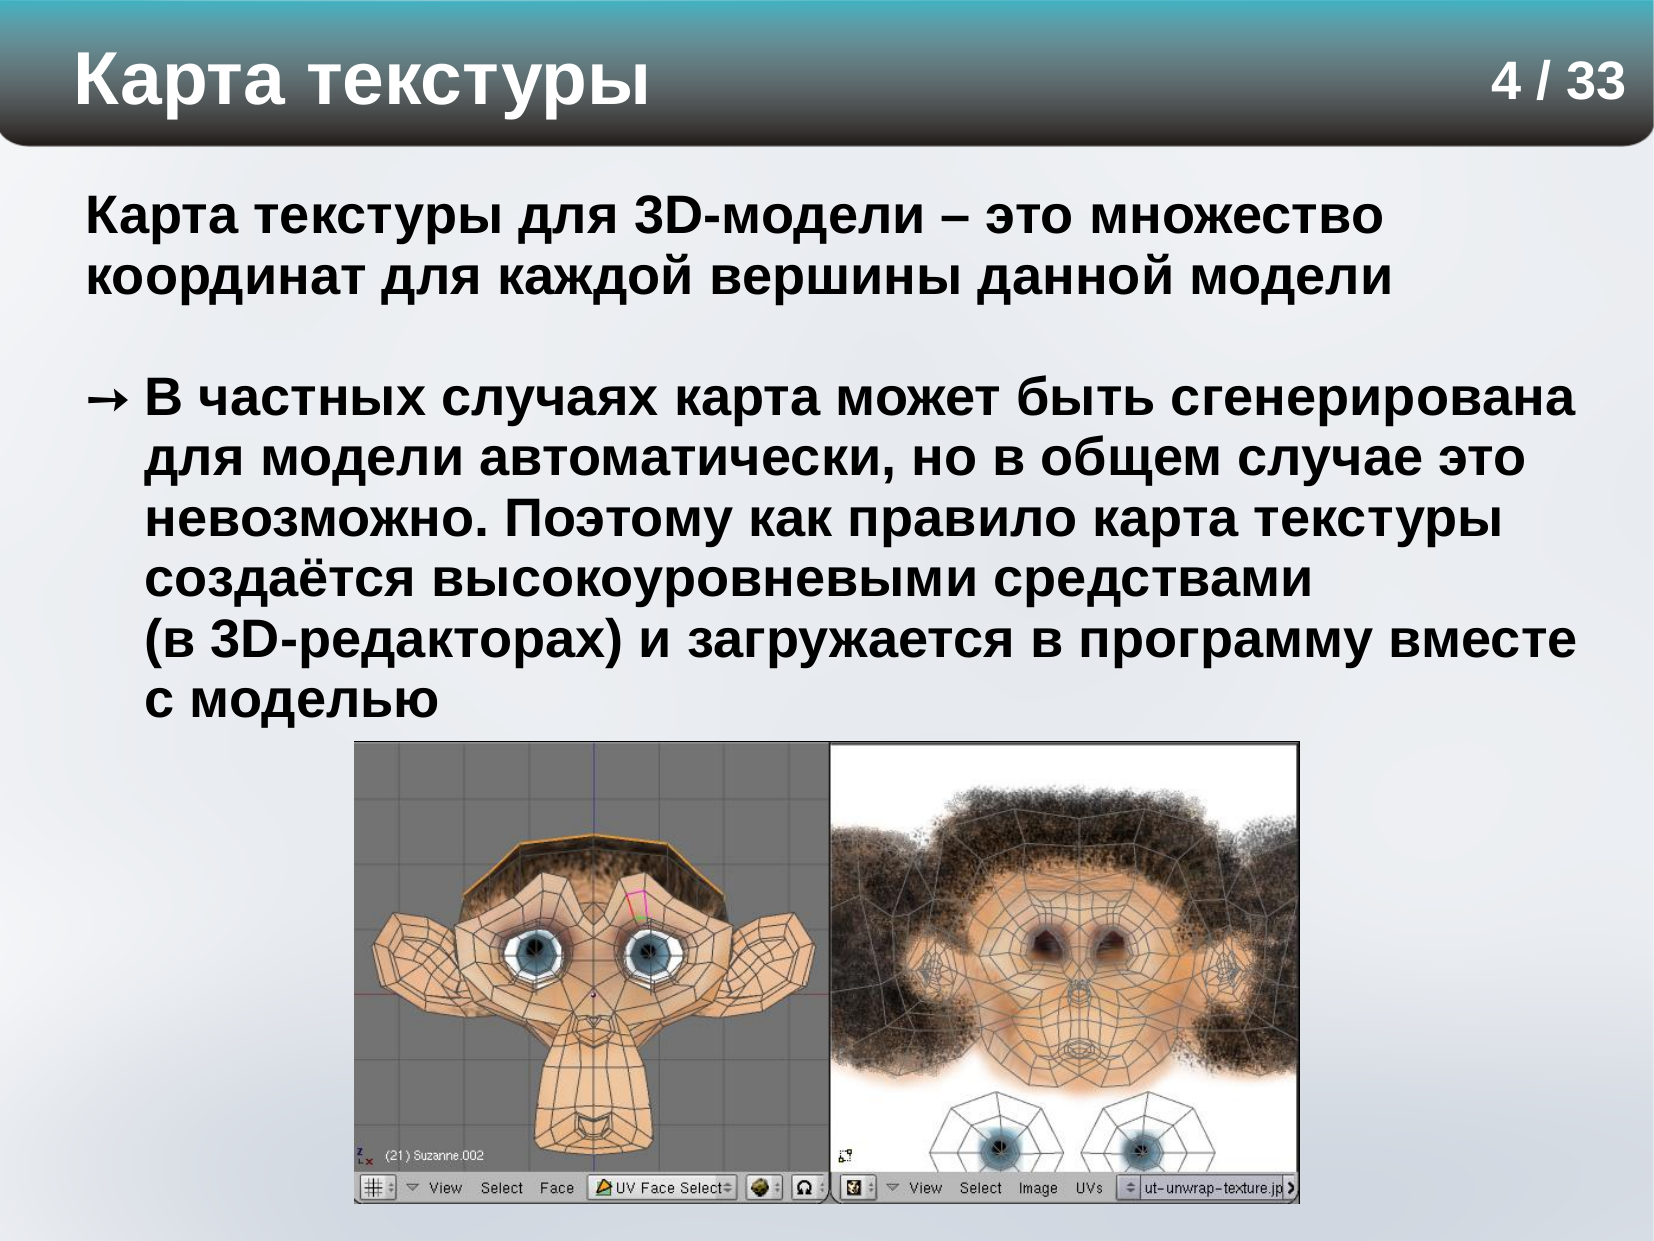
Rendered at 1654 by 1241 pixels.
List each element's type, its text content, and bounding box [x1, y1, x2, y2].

text_box Карта текстуры для 3D-модели – это множество координат для каждой вершины данной модели В частных случаях карта может быть сгенерирована для модели автоматически, но в общем случае это невозможно. Поэтому как правило карта текстуры создаётся высокоуровневыми средствами (в 3D-редакторах) и загружается в программу вместе с моделью [70, 177, 1595, 737]
text_box <number> / 33 [1476, 42, 1654, 179]
picture [0, 0, 1654, 1241]
text_box Карта текстуры [59, 29, 916, 129]
